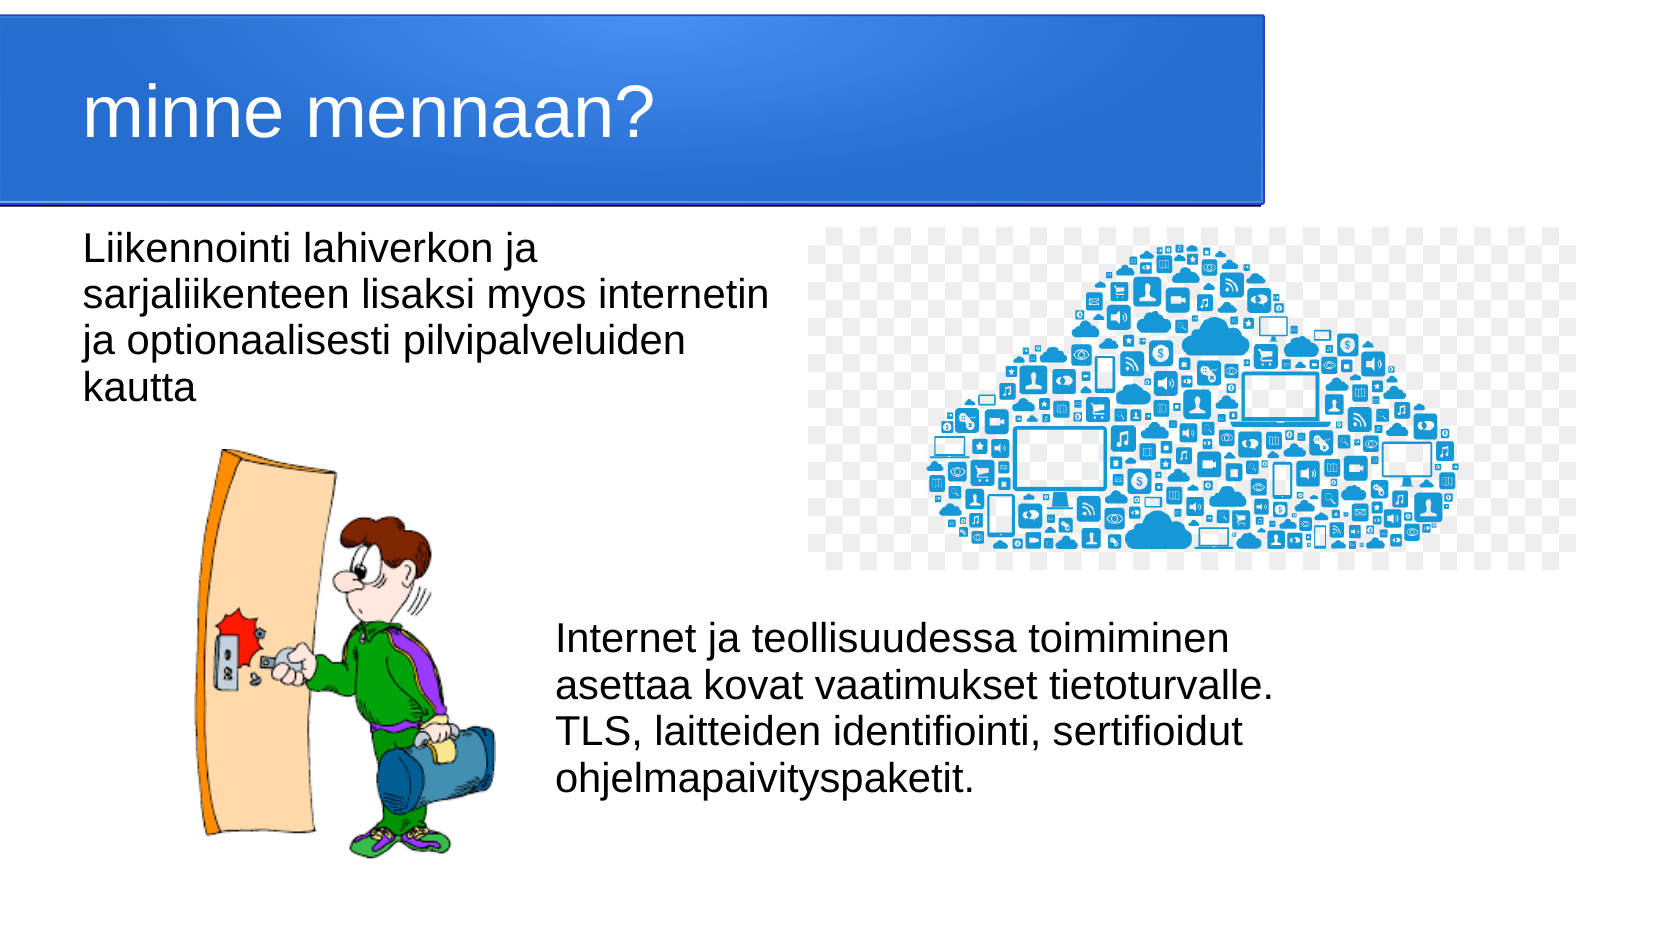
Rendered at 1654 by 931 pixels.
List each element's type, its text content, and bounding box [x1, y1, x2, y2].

picture [808, 227, 1576, 571]
list Internet ja teollisuudessa toimiminen asettaa kovat vaatimukset tietoturvalle. TLS, laitteiden identifiointi, sertifioidut ohjelmapaivityspaketit. [555, 615, 1282, 873]
title minne mennaan? [82, 35, 1235, 189]
picture [193, 449, 496, 860]
list Liikennointi lahiverkon ja sarjaliikenteen lisaksi myos internetin ja optionaalisesti pilvipalveluiden kautta [82, 224, 809, 482]
